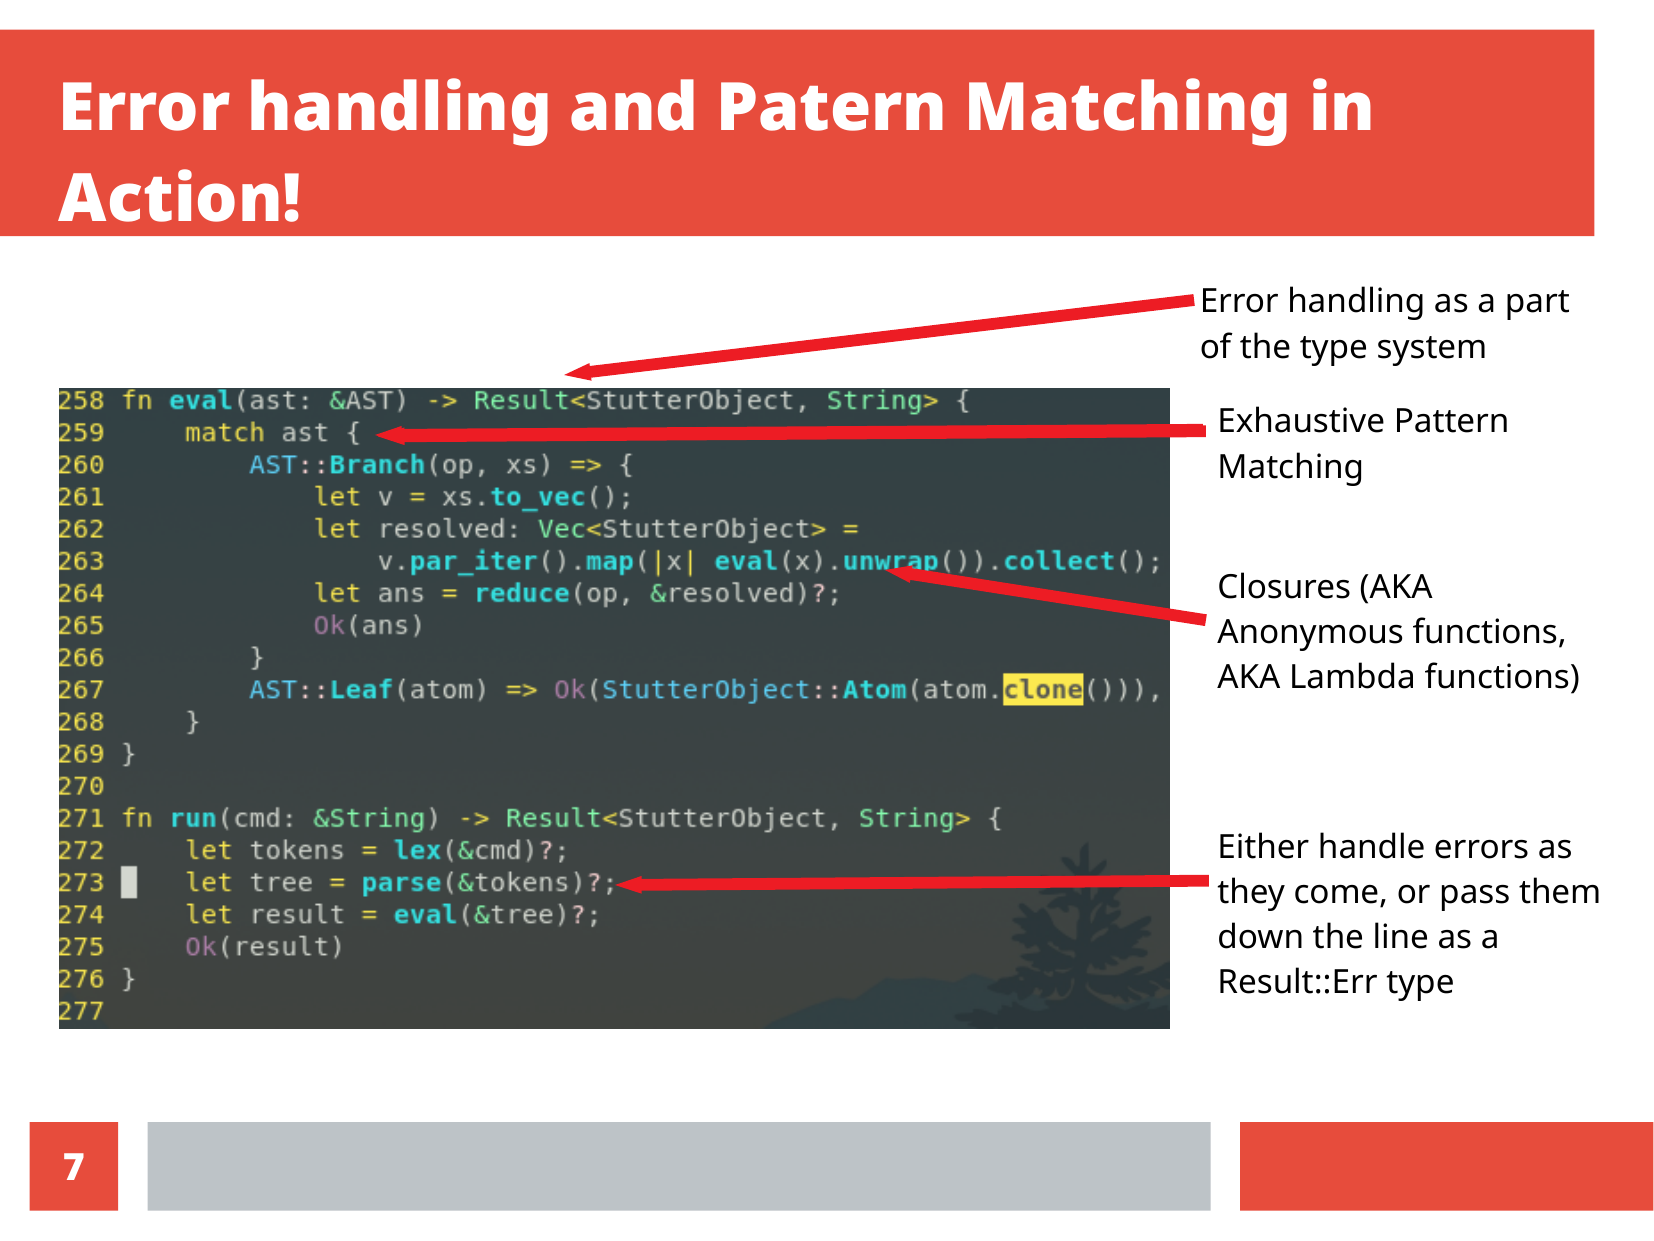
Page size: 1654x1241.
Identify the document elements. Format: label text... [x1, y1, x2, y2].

text_box Exhaustive Pattern Matching [1202, 390, 1638, 482]
text_box Either handle errors as they come, or pass them down the line as a Result::Err type [1202, 815, 1638, 985]
picture [59, 388, 1170, 1029]
text_box Error handling as a part of the type system [1185, 270, 1621, 362]
title Error handling and Patern Matching in Action! [59, 59, 1595, 207]
text_box Closures (AKA Anonymous functions, AKA Lambda functions) [1202, 555, 1638, 686]
